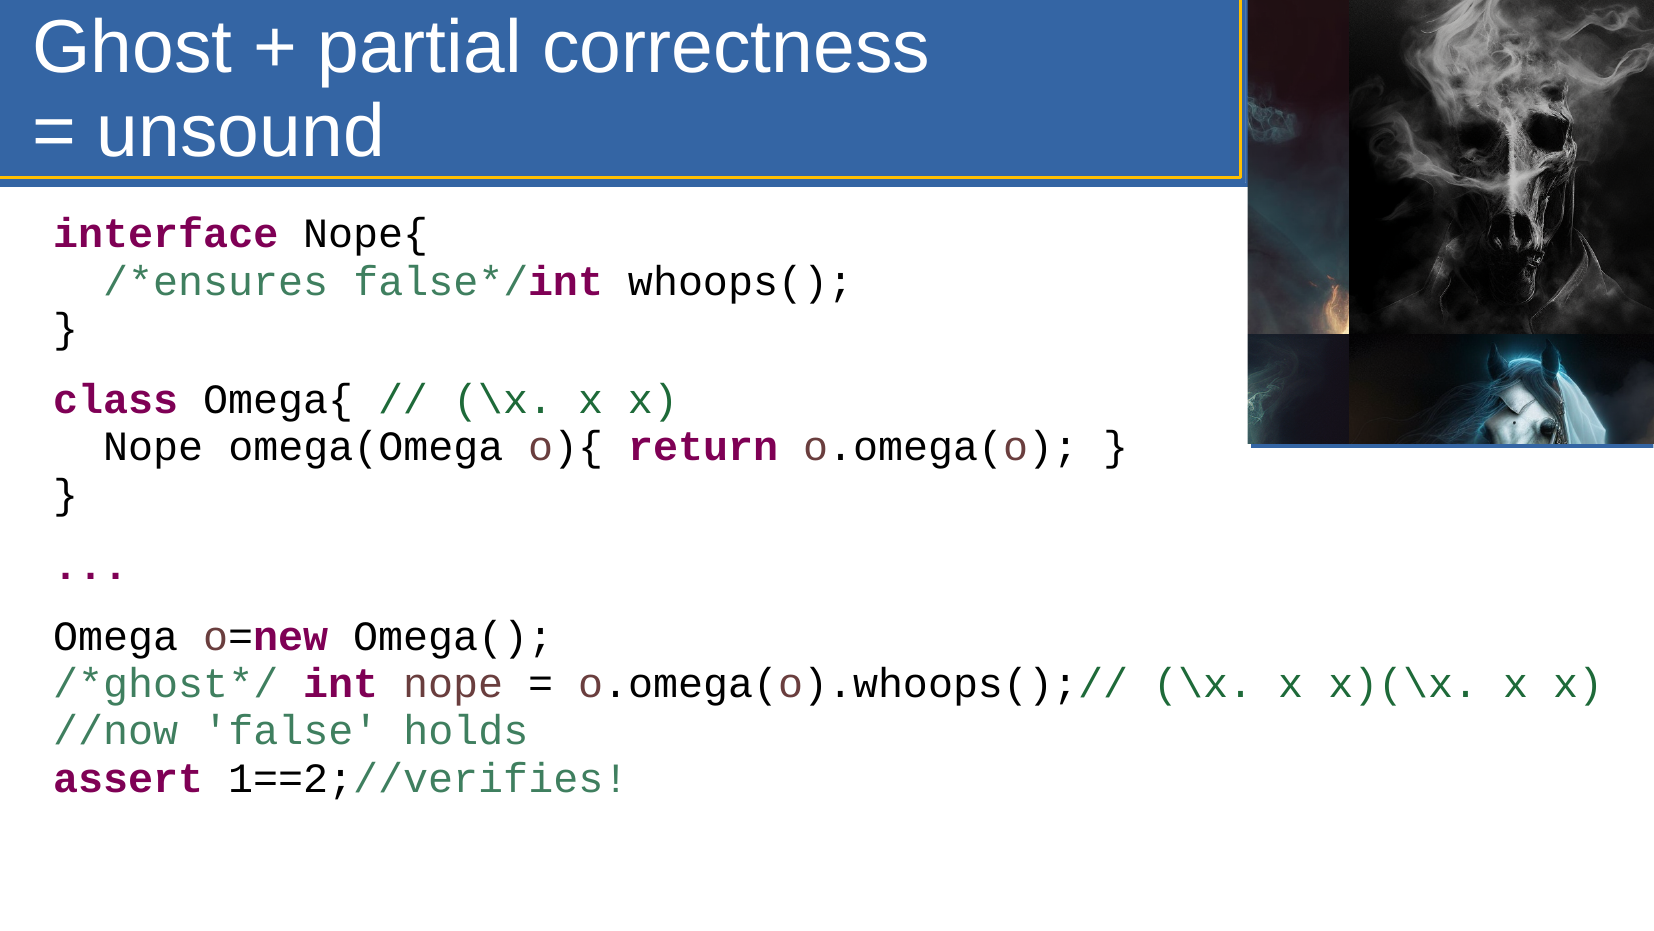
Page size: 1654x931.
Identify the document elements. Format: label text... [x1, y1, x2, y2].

list interface Nope{ /*ensures false*/int whoops(); } class Omega{ // (\x. x x) Nope omega(Omega o){ return o.omega(o); } } ... Omega o=new Omega(); /*ghost*/ int nope = o.omega(o).whoops();// (\x. x x)(\x. x x) //now 'false' holds assert 1==2;//verifies! [53, 213, 1654, 919]
picture [1247, 0, 1654, 444]
title Ghost + partial correctness = unsound [11, 4, 1164, 173]
